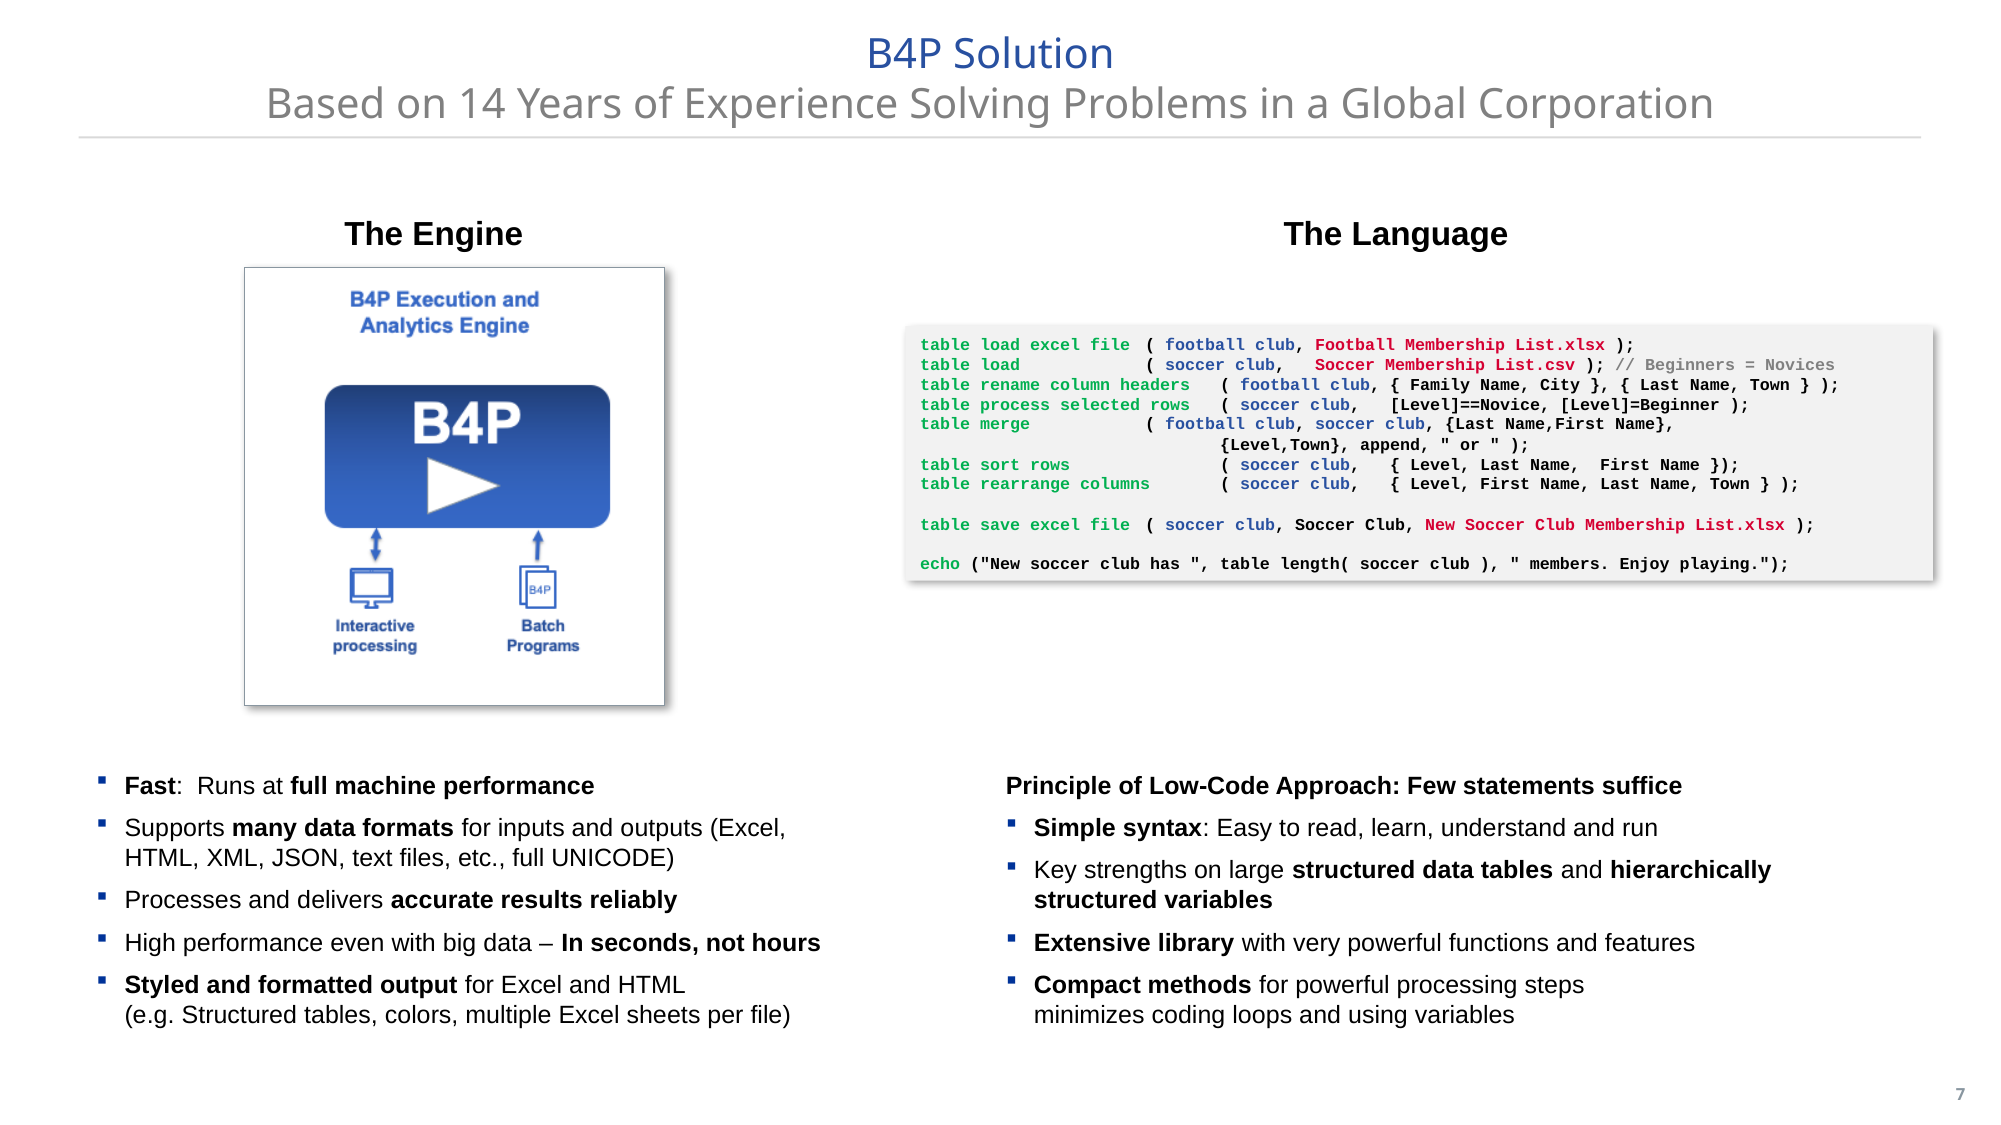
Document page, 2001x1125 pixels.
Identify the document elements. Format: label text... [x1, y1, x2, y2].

text_box The Engine [338, 202, 634, 262]
picture [244, 267, 665, 706]
text_box The Language [1277, 202, 1573, 262]
text_box Fast: Runs at full machine performance Supports many data formats for inputs and outputs (Excel, HTML, XML, JSON, text files, etc., full UNICODE) Processes and delivers accurate results reliably High performance even with big data – In seconds, not hours Styled and formatted output for Excel and HTML (e.g. Structured tables, colors, multiple Excel sheets per file) [90, 763, 847, 1024]
text_box table load excel file ( football club, Football Membership List.xlsx ); table load ( soccer club, Soccer Membership List.csv ); // Beginners = Novices table rename column headers ( football club, { Family Name, City }, { Last Name, Town } ); table process selected rows ( soccer club, [Level]==Novice, [Level]=Beginner ); table merge ( football club, soccer club, {Last Name,First Name}, {Level,Town}, append, " or " ); table sort rows ( soccer club, { Level, Last Name, First Name }); table rearrange columns ( soccer club, { Level, First Name, Last Name, Town } ); table save excel file ( soccer club, Soccer Club, New Soccer Club Membership List.xlsx ); echo ("New soccer club has ", table length( soccer club ), " members. Enjoy playing."); [905, 326, 1933, 581]
text_box Principle of Low-Code Approach: Few statements suffice Simple syntax: Easy to read, learn, understand and run Key strengths on large structured data tables and hierarchically structured variables Extensive library with very powerful functions and features Compact methods for powerful processing steps minimizes coding loops and using variables [999, 763, 1851, 1024]
title B4P Solution Based on 14 Years of Experience Solving Problems in a Global Corporation [76, 19, 1920, 138]
